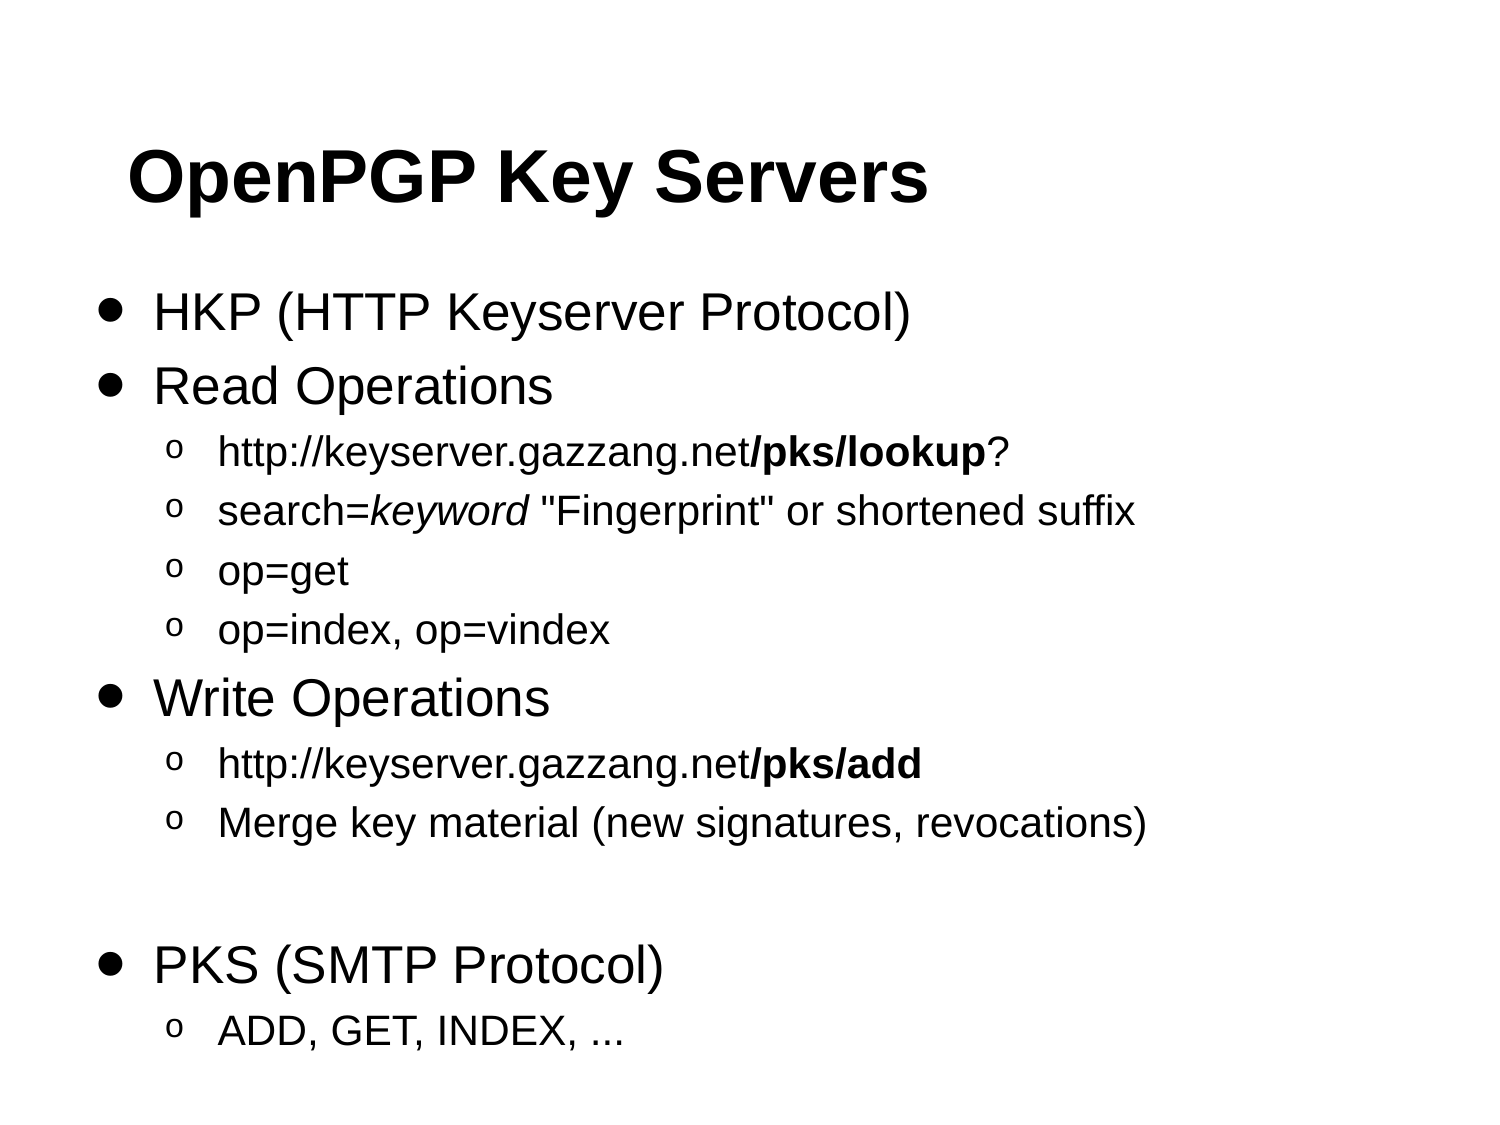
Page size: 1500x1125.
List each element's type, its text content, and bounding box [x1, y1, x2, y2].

title OpenPGP Key Servers [75, 45, 1425, 233]
list HKP (HTTP Keyserver Protocol) Read Operations http://keyserver.gazzang.net/pks/lookup? search=keyword "Fingerprint" or shortened suffix op=get op=index, op=vindex Write Operations http://keyserver.gazzang.net/pks/add Merge key material (new signatures, revocations) PKS (SMTP Protocol) ADD, GET, INDEX, ... [75, 262, 1425, 1078]
